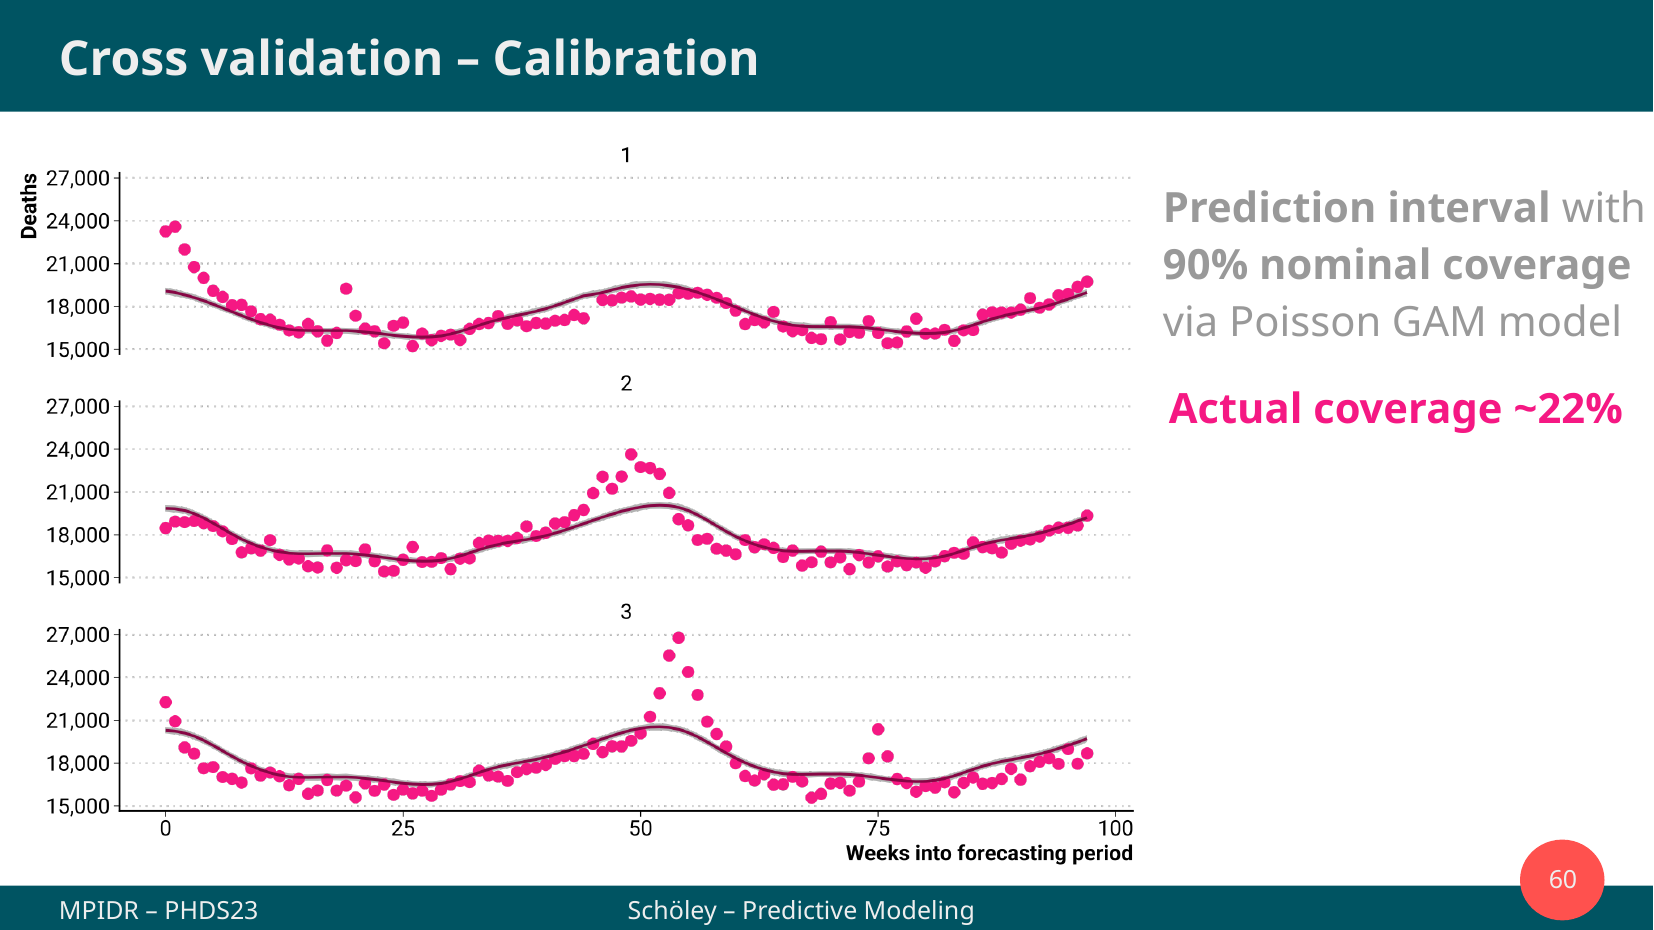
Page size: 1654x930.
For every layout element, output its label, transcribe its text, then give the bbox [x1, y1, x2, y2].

title Cross validation – Calibration [58, 0, 1594, 117]
picture [10, 127, 1143, 875]
text_box Actual coverage ~22% [1154, 371, 1604, 436]
text_box Prediction interval with 90% nominal coverage via Poisson GAM model [1148, 170, 1621, 382]
